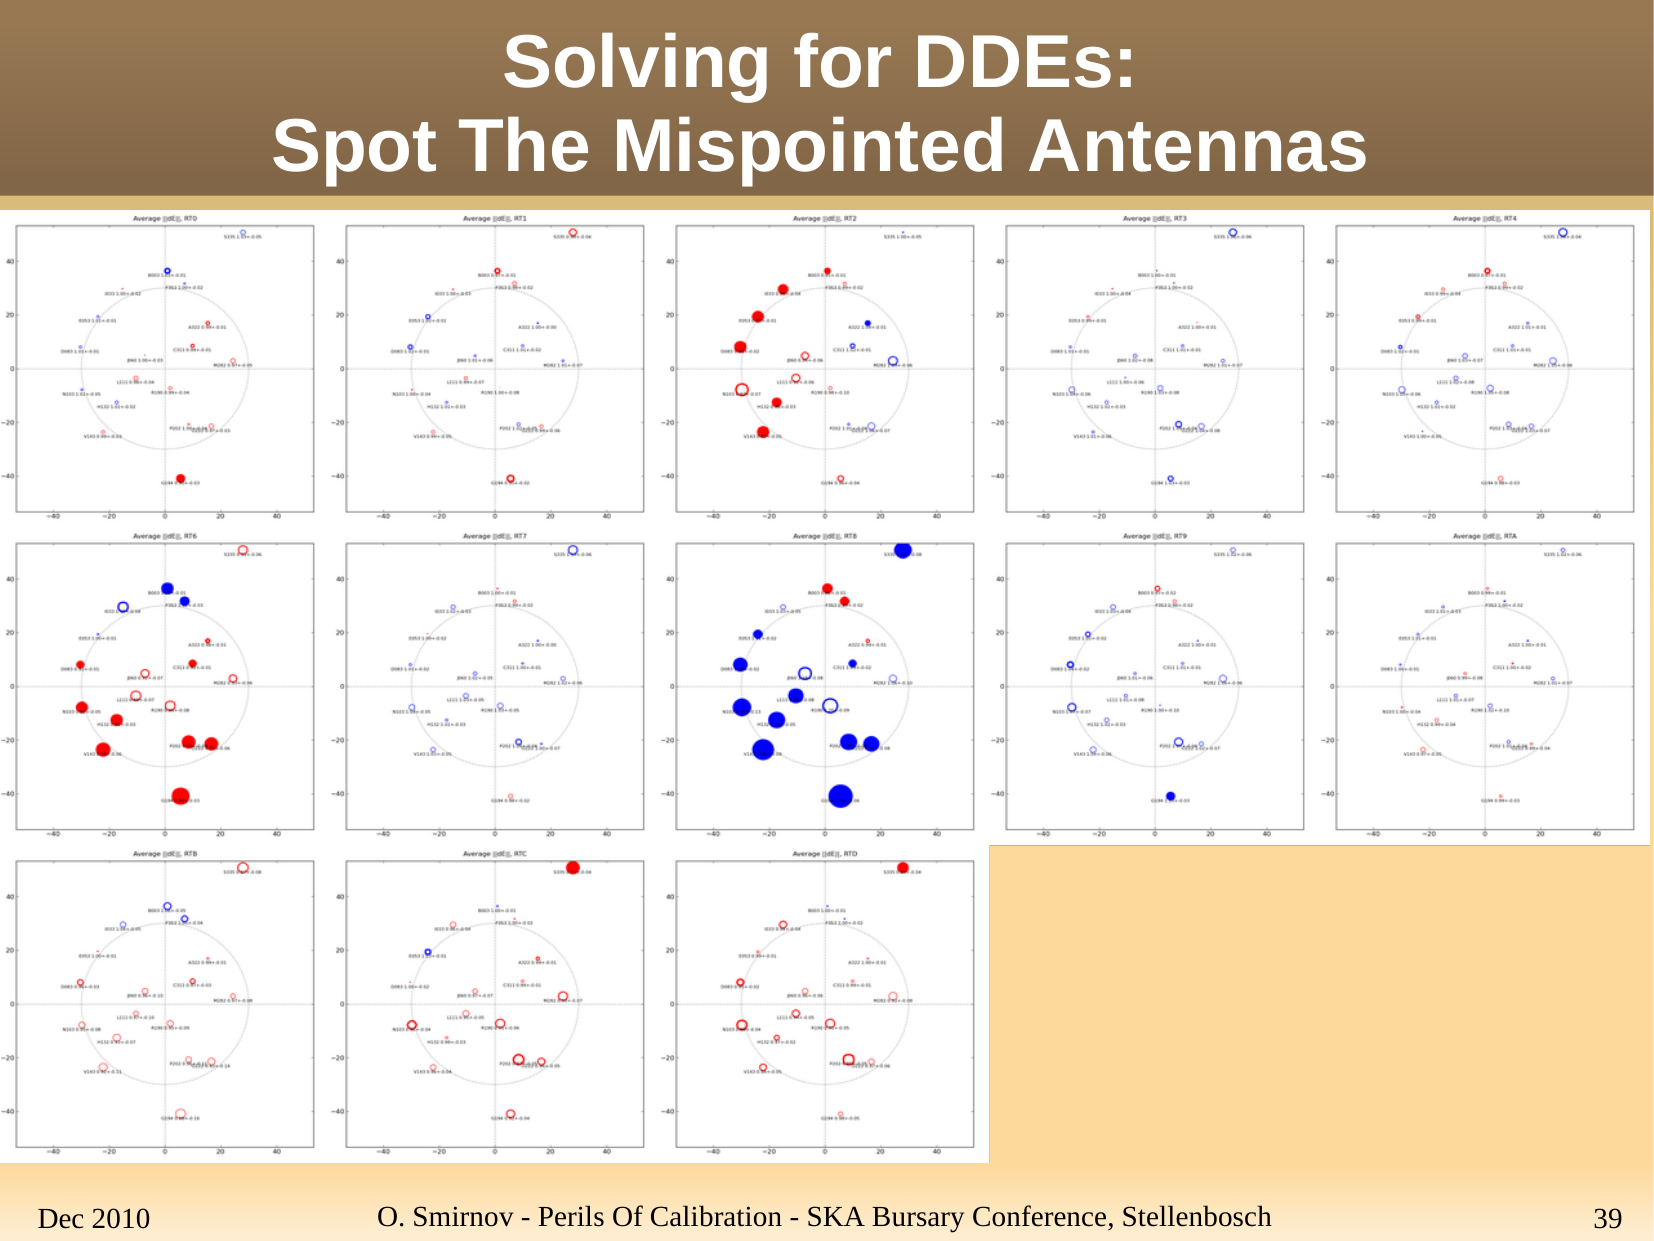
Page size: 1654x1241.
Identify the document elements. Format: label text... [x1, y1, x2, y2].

picture [0, 0, 1654, 1241]
title Solving for DDEs: Spot The Mispointed Antennas [76, 7, 1565, 200]
